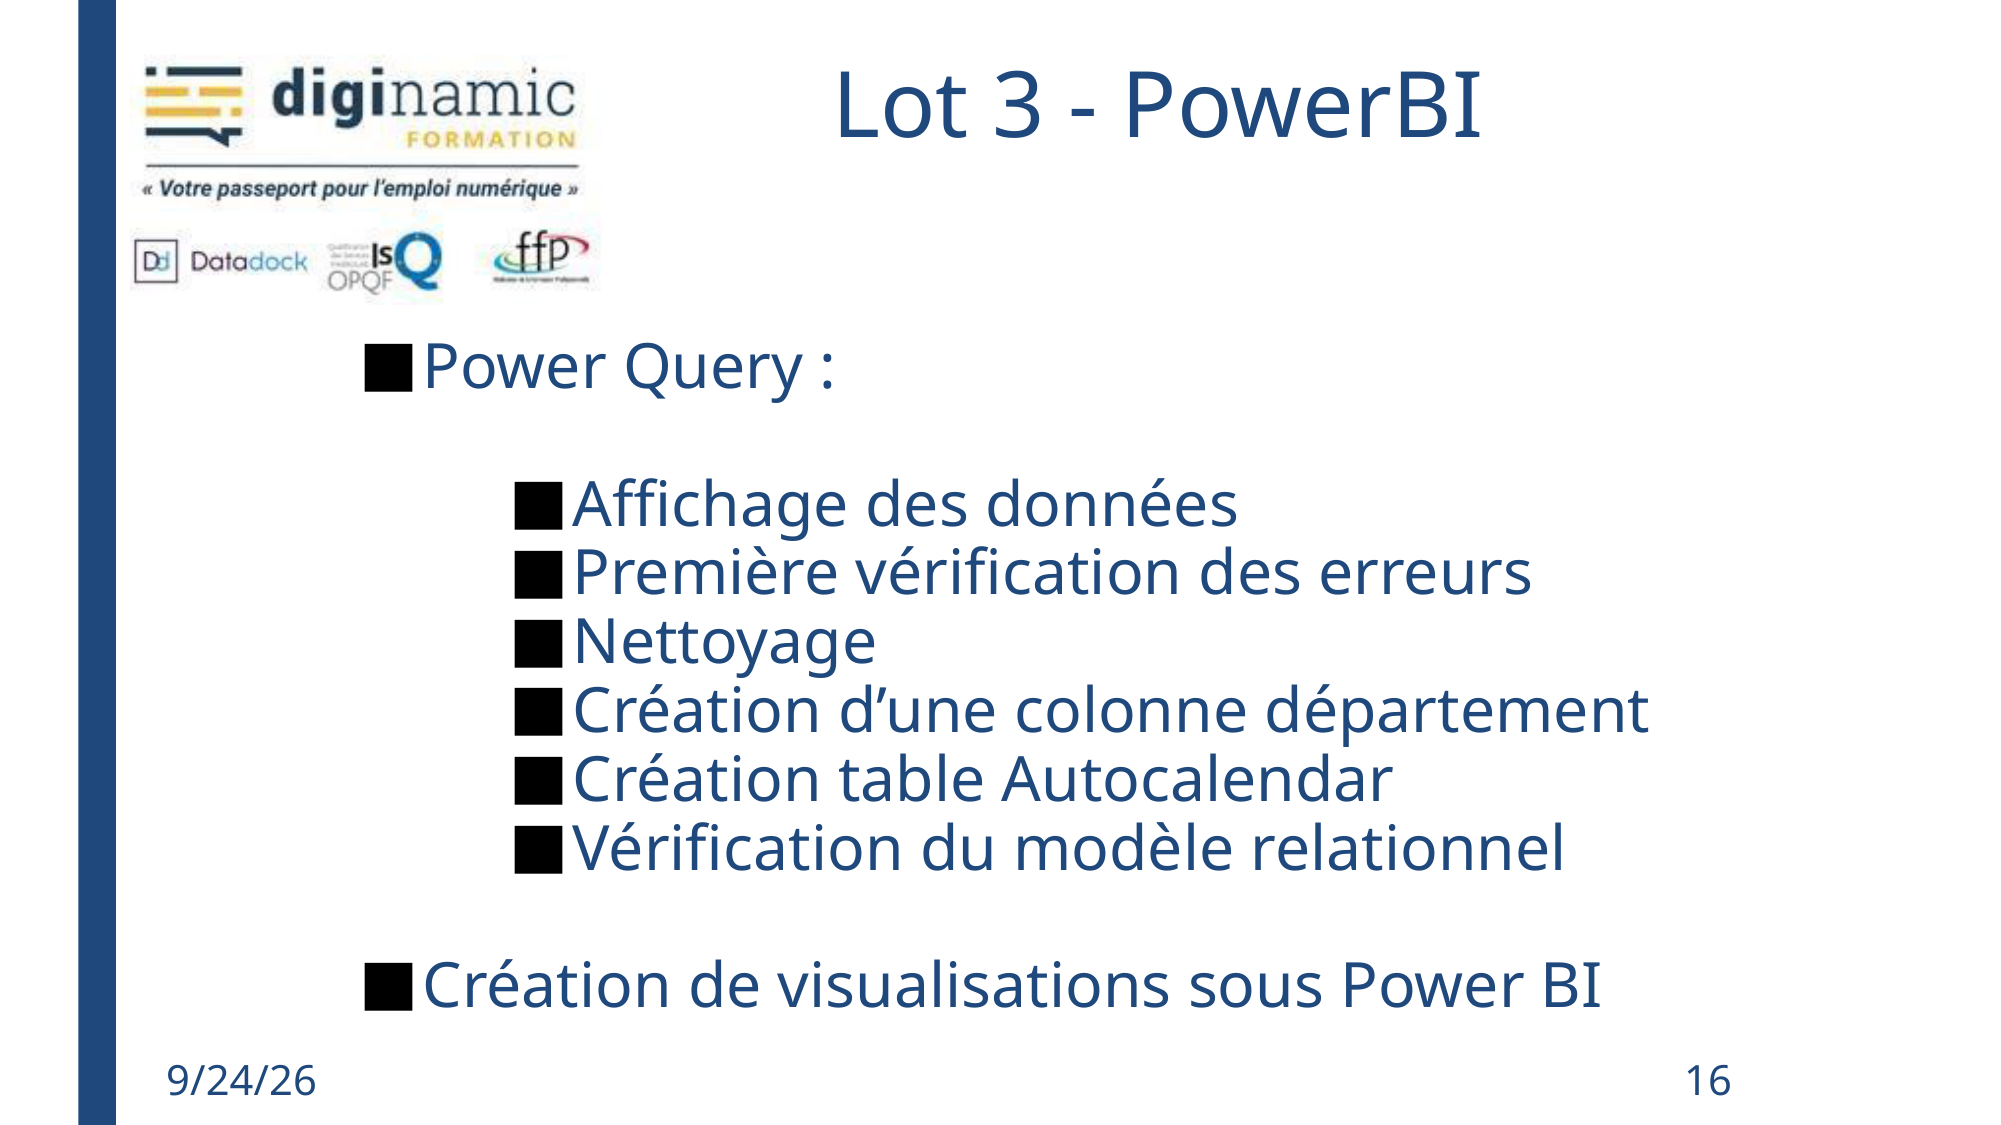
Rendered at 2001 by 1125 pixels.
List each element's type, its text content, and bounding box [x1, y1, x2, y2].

title Lot 3 - PowerBI [516, 51, 1801, 163]
text_box 2/23/2024 [151, 1043, 389, 1110]
text_box Power Query : Affichage des données Première vérification des erreurs Nettoyage Création d’une colonne département Création table Autocalendar Vérification du modèle relationnel Création de visualisations sous Power BI [344, 342, 2000, 1125]
text_box [1669, 1043, 1931, 1110]
